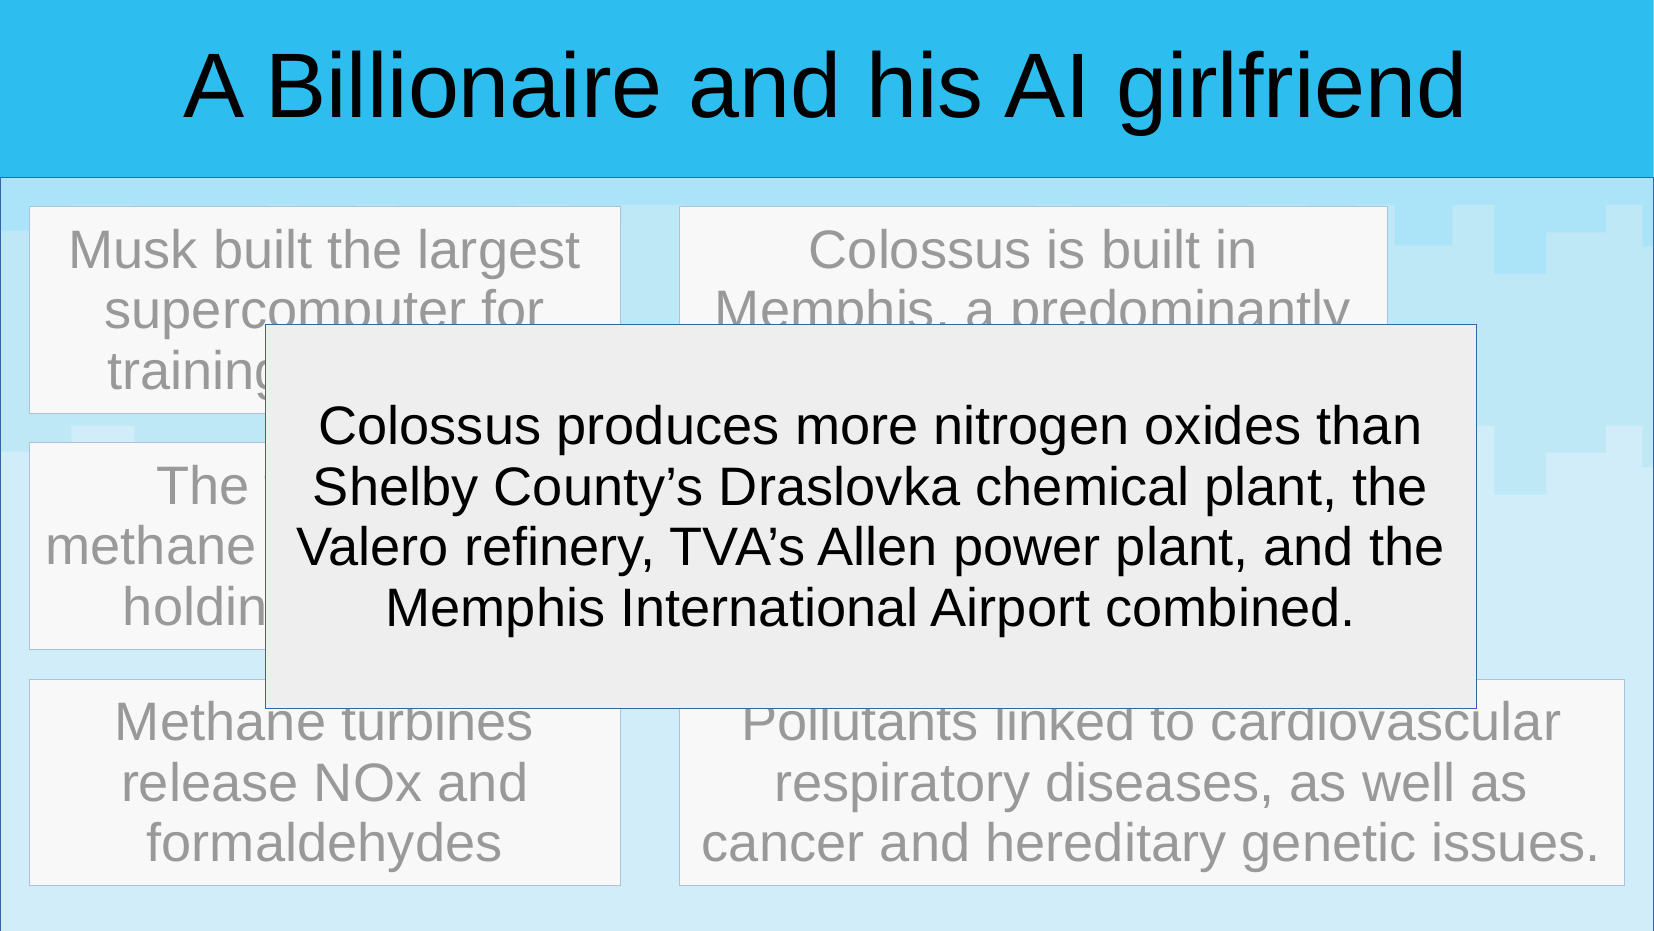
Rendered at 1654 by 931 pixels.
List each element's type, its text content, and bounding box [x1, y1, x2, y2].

text_box Colossus produces more nitrogen oxides than Shelby County’s Draslovka chemical plant, the Valero refinery, TVA’s Allen power plant, and the Memphis International Airport combined. [265, 324, 1477, 709]
title A Billionaire and his AI girlfriend [82, 7, 1571, 163]
text_box [0, 177, 1654, 931]
picture [0, 0, 1654, 177]
